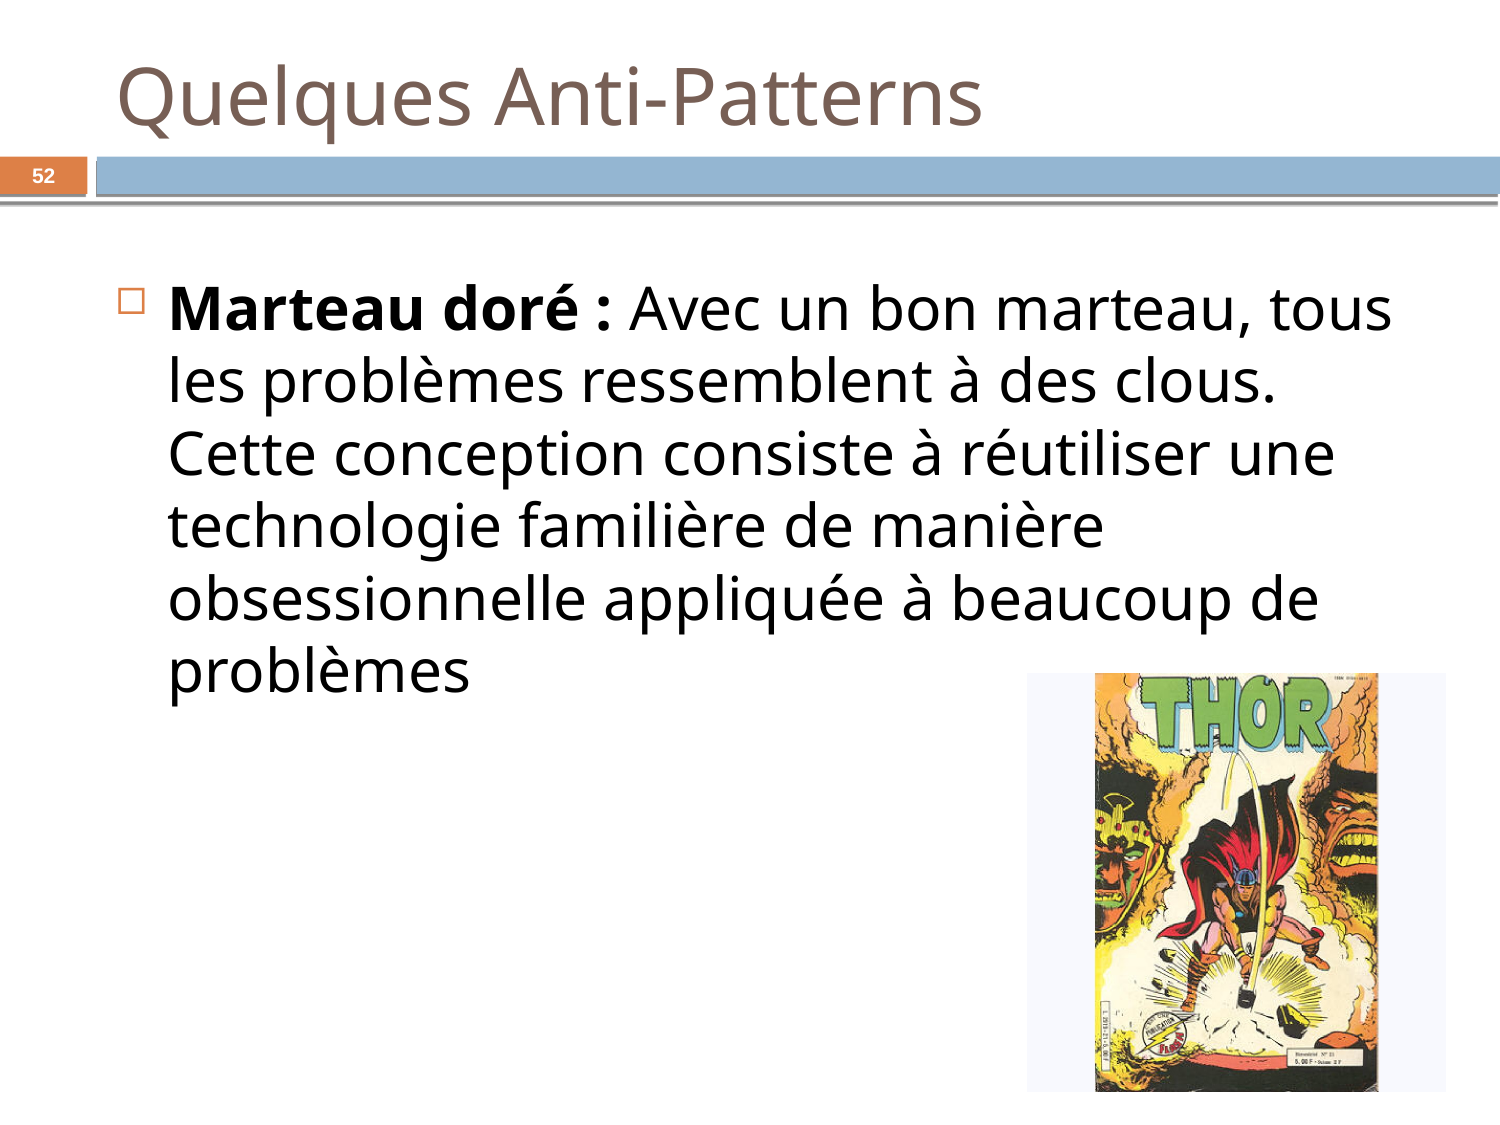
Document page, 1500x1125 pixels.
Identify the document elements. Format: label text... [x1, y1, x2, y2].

list Marteau doré : Avec un bon marteau, tous les problèmes ressemblent à des clous. Cette conception consiste à réutiliser une technologie familière de manière obsessionnelle appliquée à beaucoup de problèmes [100, 262, 1438, 1000]
slide_number <numéro> [0, 155, 88, 196]
title Quelques Anti-Patterns [100, 37, 1438, 149]
picture [1027, 673, 1446, 1092]
